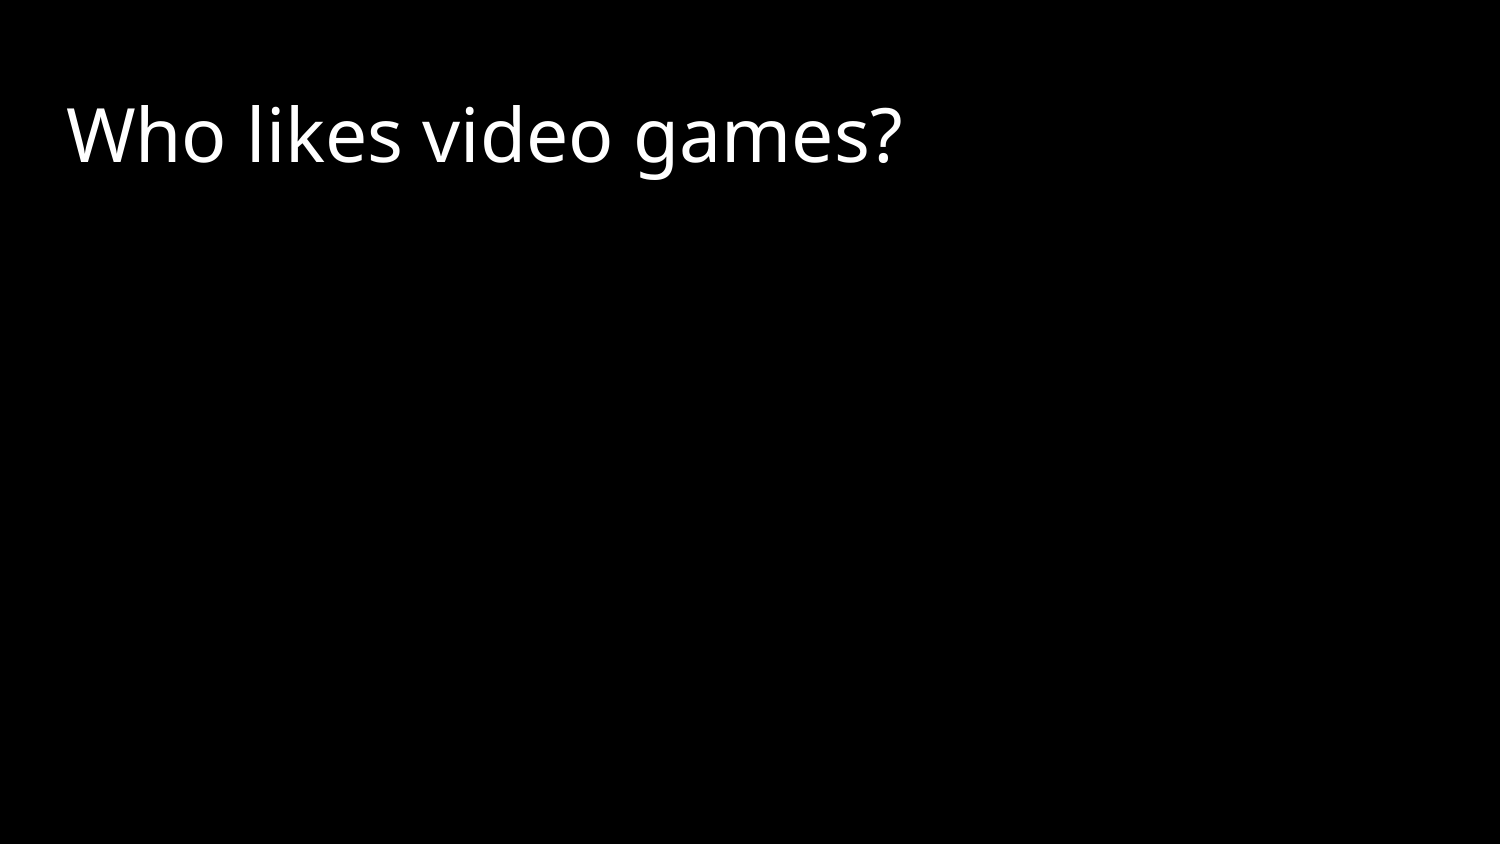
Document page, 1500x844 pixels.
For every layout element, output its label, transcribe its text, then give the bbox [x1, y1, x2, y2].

title Who likes video games? [51, 72, 1449, 167]
